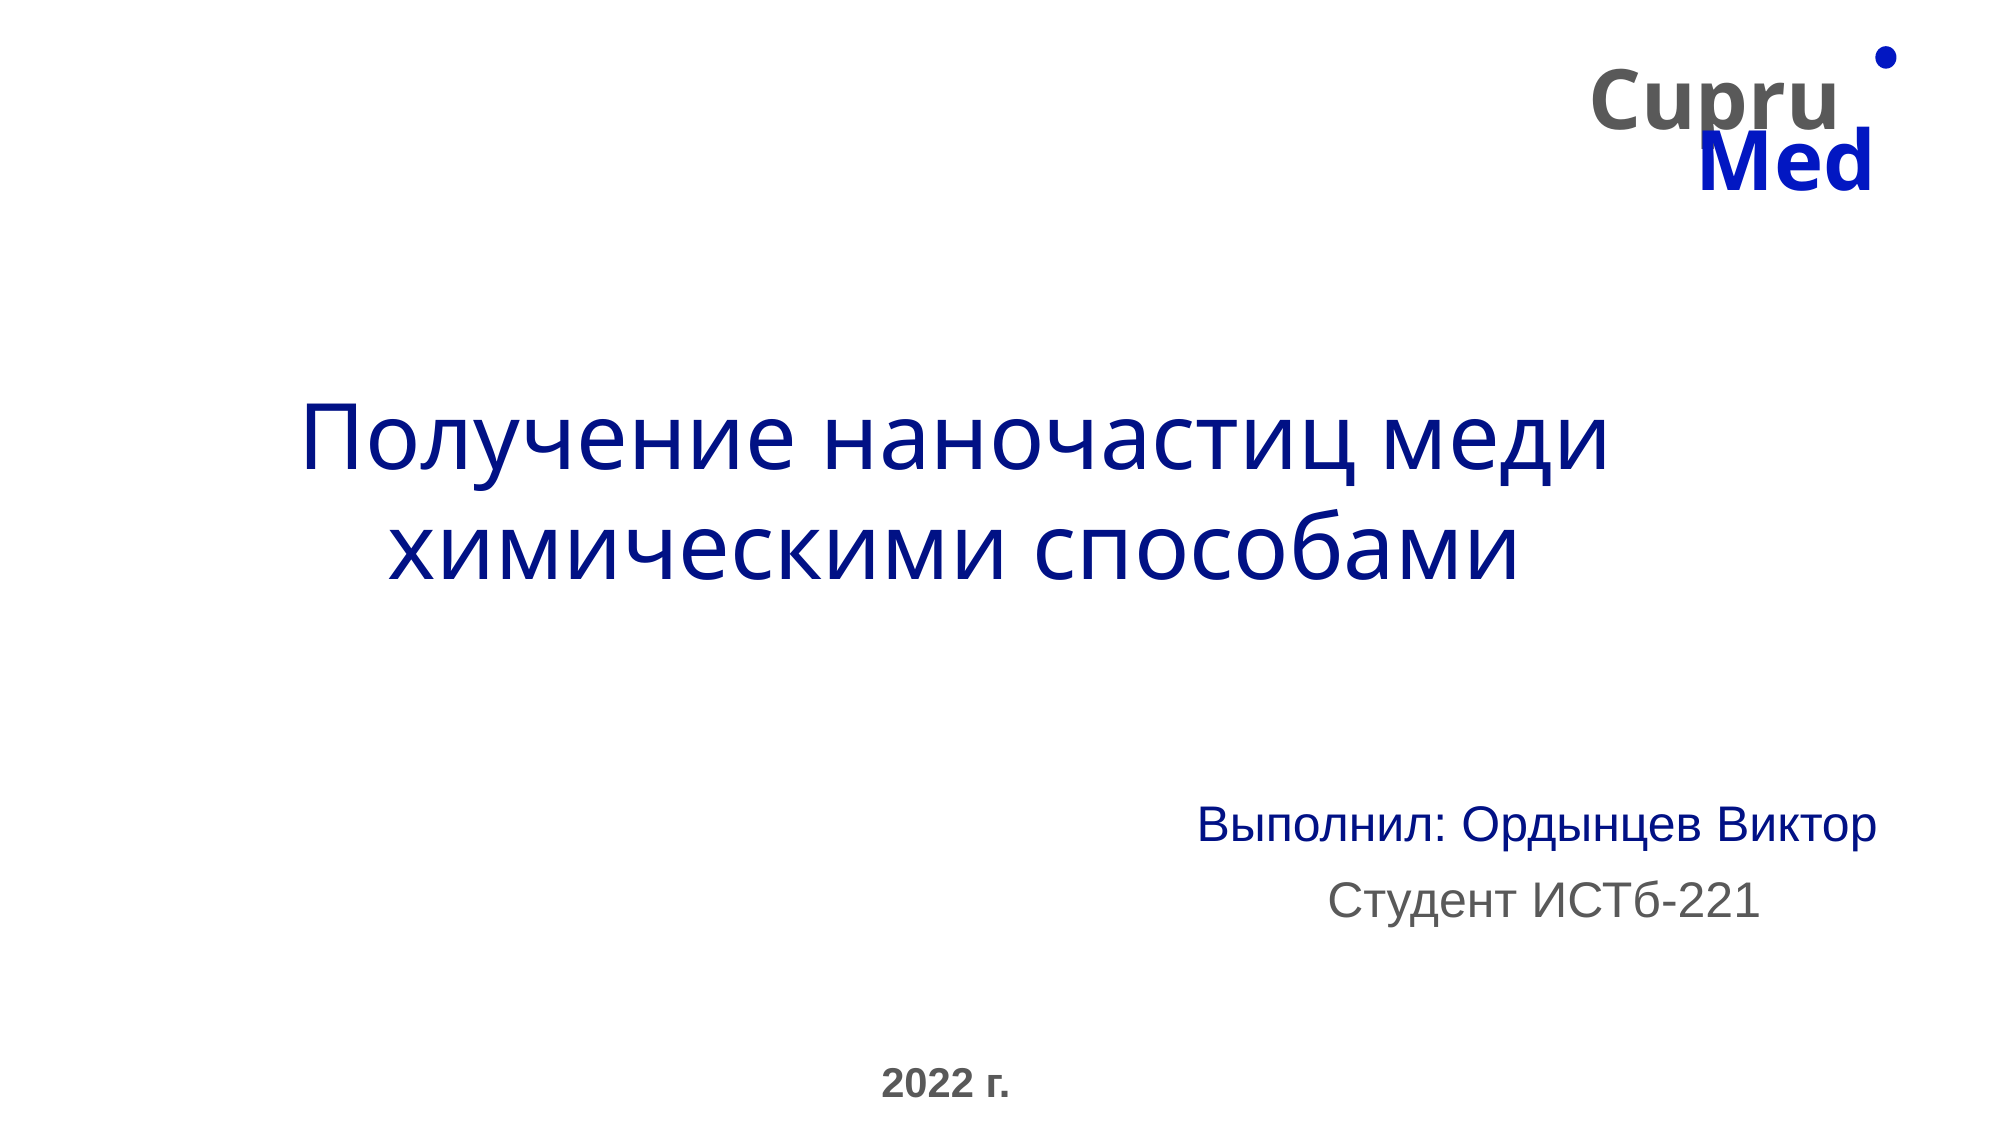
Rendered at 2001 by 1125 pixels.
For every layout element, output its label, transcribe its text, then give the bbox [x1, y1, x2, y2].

text_box Студент ИСТб-221 [1165, 821, 1924, 973]
text_box Med [1213, 57, 2000, 258]
text_box [1875, 46, 1897, 69]
text_box 2022 г. [749, 1005, 1143, 1125]
text_box Выполнил: Ордынцев Виктор [1074, 753, 2000, 890]
text_box Получение наночастиц меди химическими способами [142, 369, 1769, 605]
text_box Сupru [1145, 0, 2000, 193]
